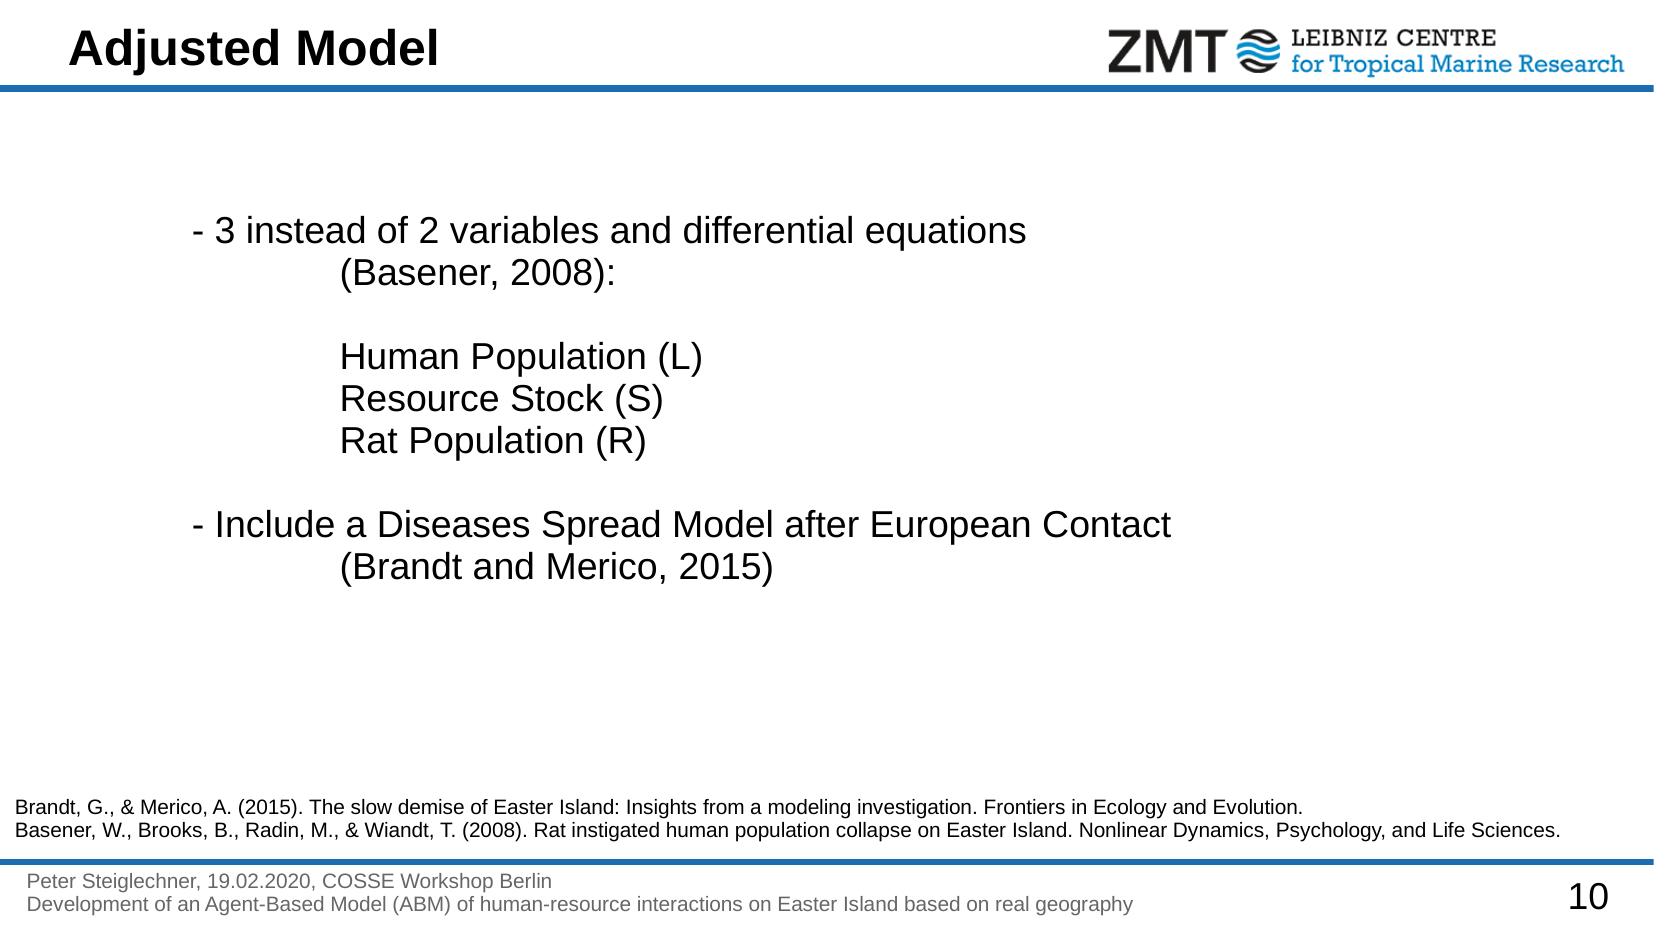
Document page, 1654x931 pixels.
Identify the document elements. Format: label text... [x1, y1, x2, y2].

picture [1086, 1, 1654, 85]
text_box Brandt, G., & Merico, A. (2015). The slow demise of Easter Island: Insights from a modeling investigation. Frontiers in Ecology and Evolution. Basener, W., Brooks, B., Radin, M., & Wiandt, T. (2008). Rat instigated human population collapse on Easter Island. Nonlinear Dynamics, Psychology, and Life Sciences. [0, 788, 1638, 922]
text_box Adjusted Model [53, 12, 1123, 139]
text_box 10 [1482, 868, 1625, 925]
text_box - 3 instead of 2 variables and differential equations (Basener, 2008): Human Population (L) Resource Stock (S) Rat Population (R) - Include a Diseases Spread Model after European Contact (Brandt and Merico, 2015) [177, 118, 1371, 595]
